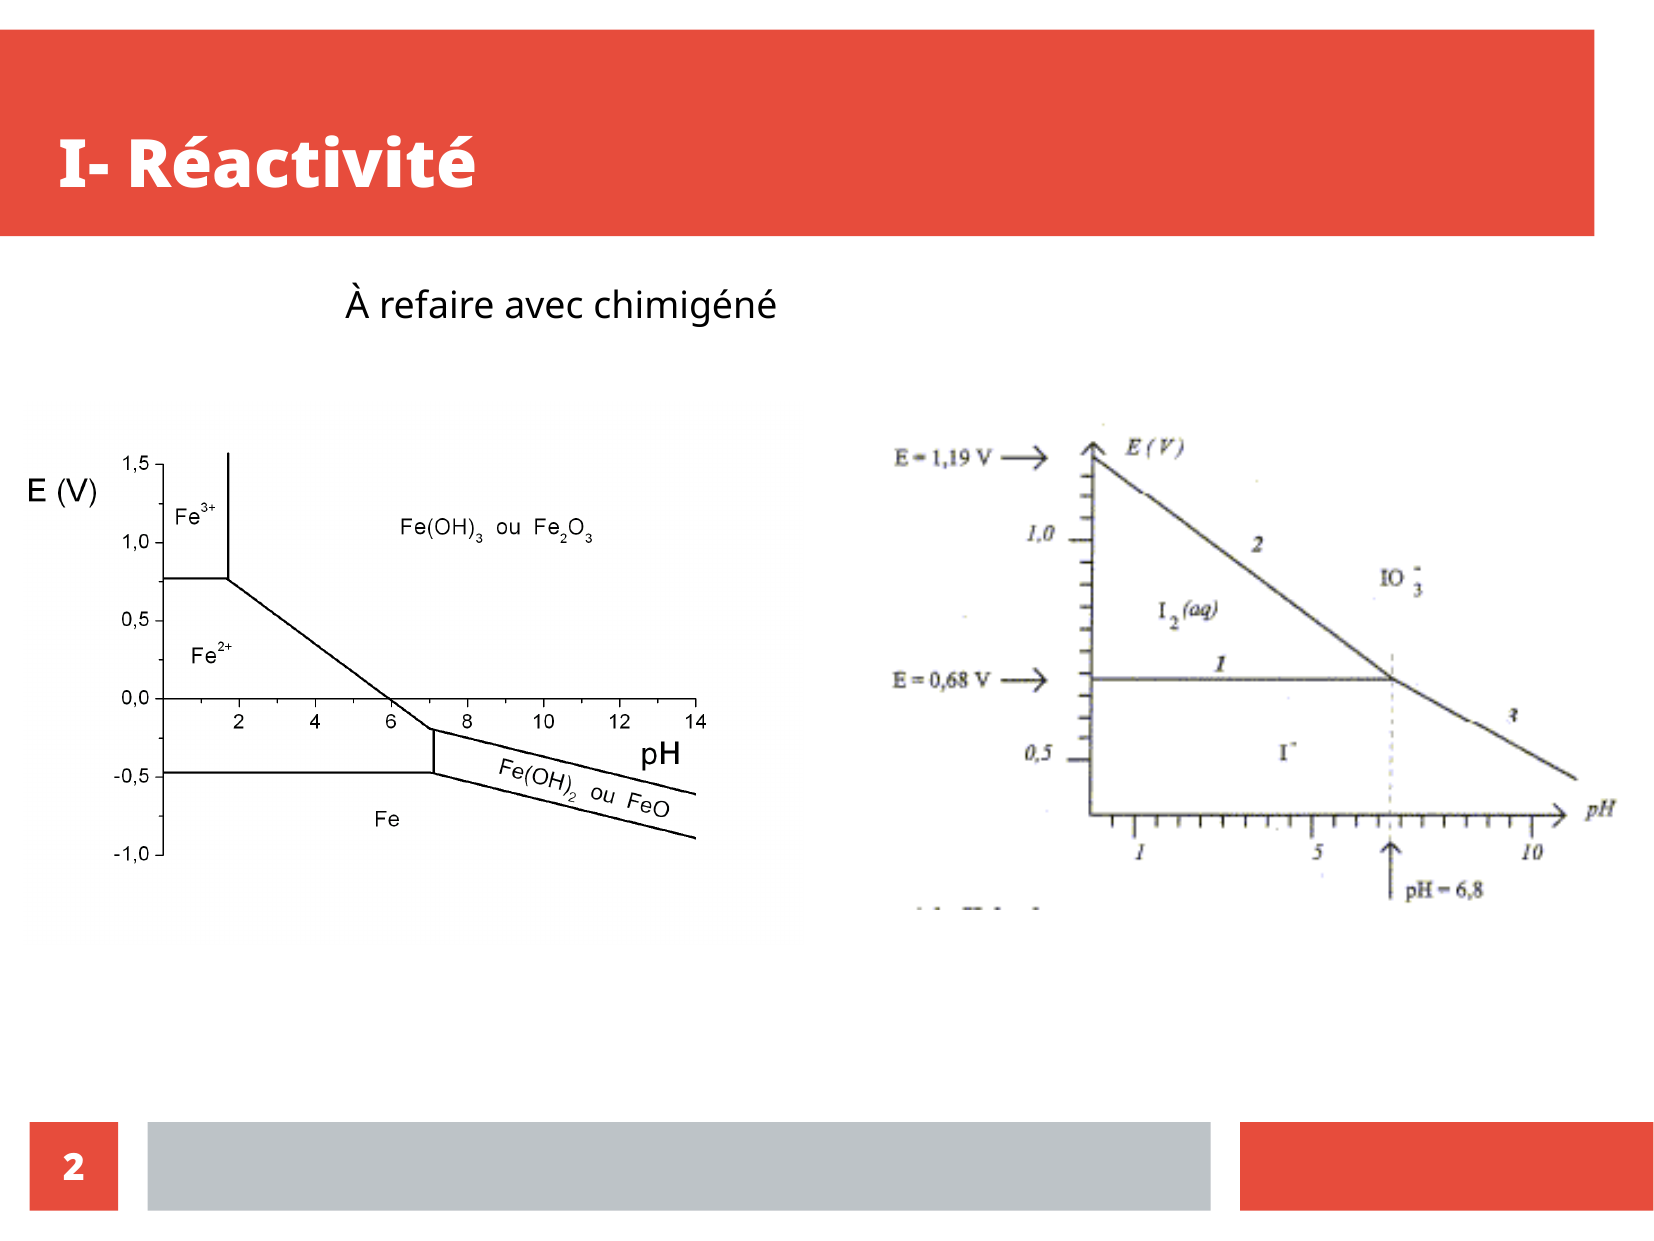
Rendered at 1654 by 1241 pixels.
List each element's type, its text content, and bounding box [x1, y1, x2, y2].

text_box À refaire avec chimigéné [330, 271, 828, 331]
title I- Réactivité [59, 59, 1595, 207]
picture [23, 401, 804, 945]
picture [850, 397, 1631, 910]
